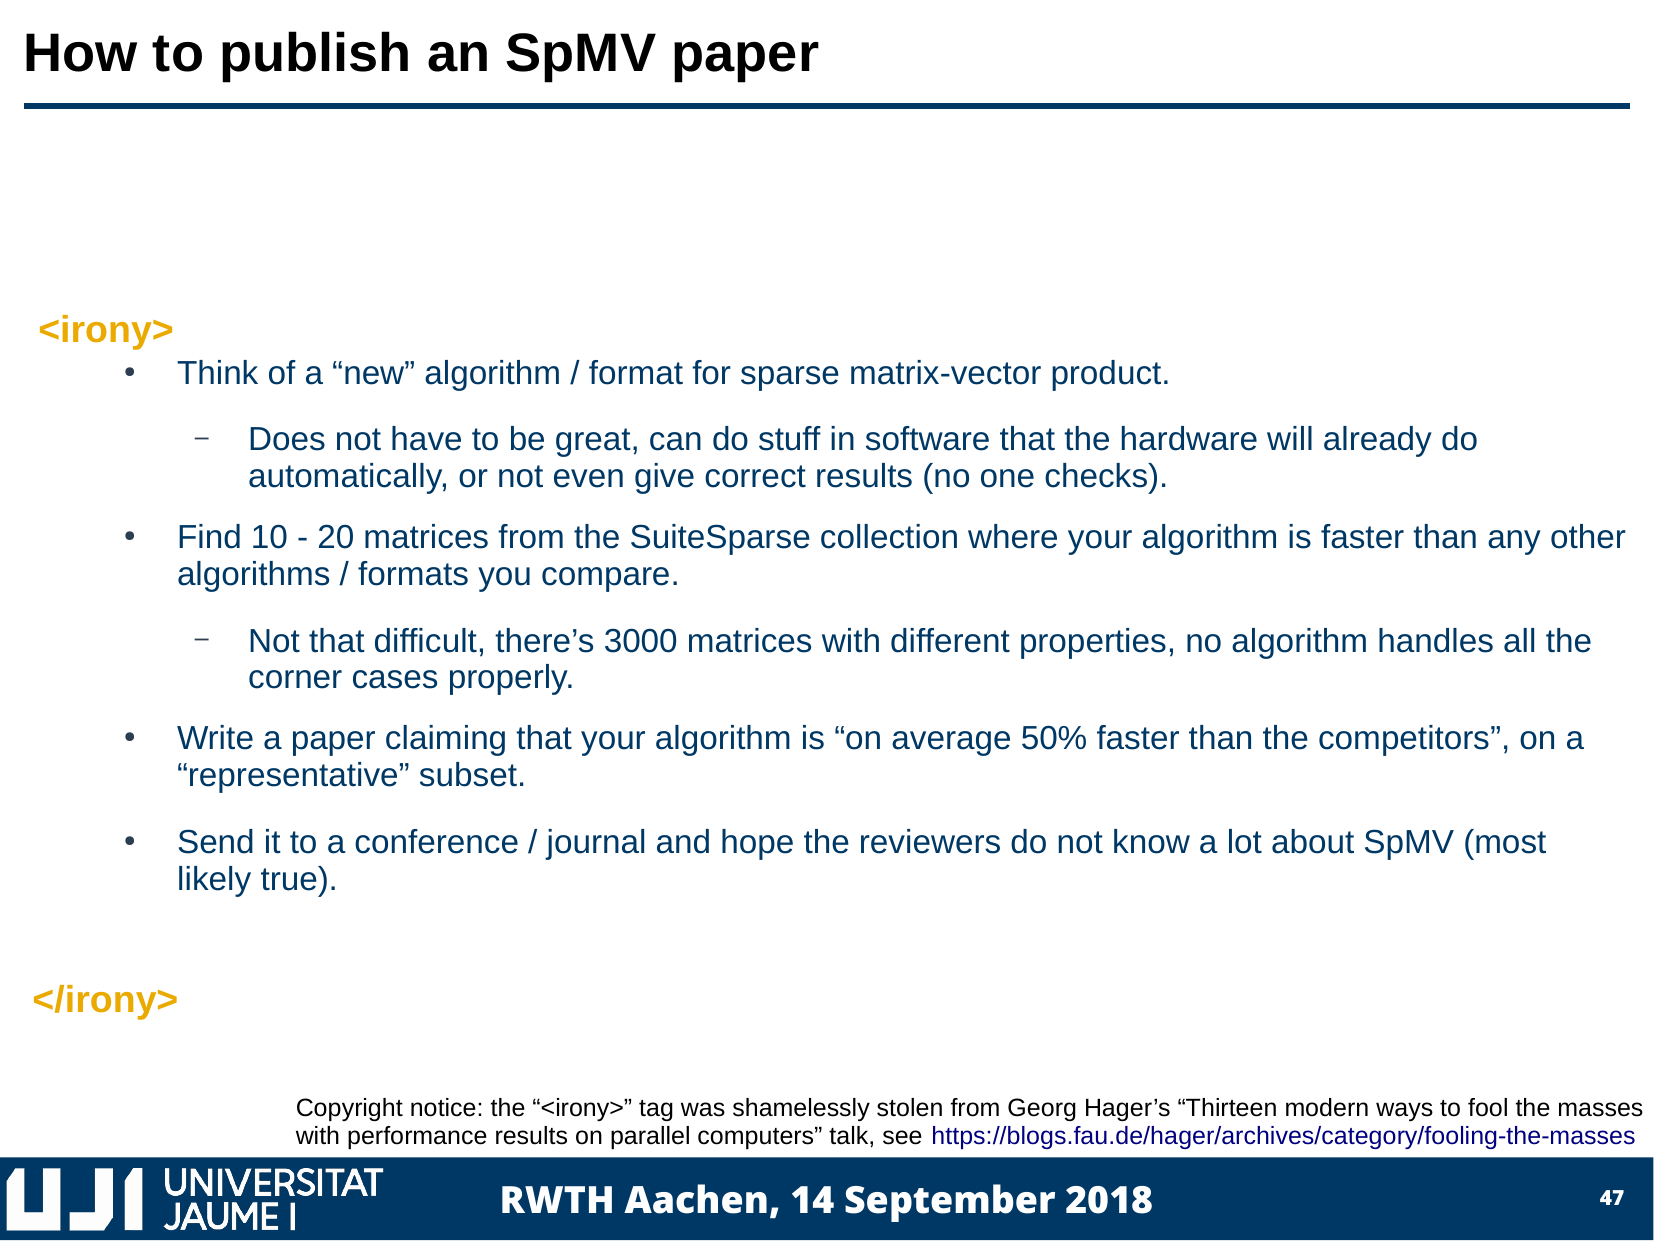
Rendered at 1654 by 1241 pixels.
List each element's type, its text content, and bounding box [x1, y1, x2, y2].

text_box </irony> [17, 970, 194, 1028]
list Think of a “new” algorithm / format for sparse matrix-vector product. Does not have to be great, can do stuff in software that the hardware will already do automatically, or not even give correct results (no one checks). Find 10 - 20 matrices from the SuiteSparse collection where your algorithm is faster than any other algorithms / formats you compare. Not that difficult, there’s 3000 matrices with different properties, no algorithm handles all the corner cases properly. Write a paper claiming that your algorithm is “on average 50% faster than the competitors”, on a “representative” subset. Send it to a conference / journal and hope the reviewers do not know a lot about SpMV (most likely true). [106, 354, 1630, 975]
title How to publish an SpMV paper [23, 0, 1630, 107]
text_box Copyright notice: the “<irony>” tag was shamelessly stolen from Georg Hager’s “Thirteen modern ways to fool the masses with performance results on parallel computers” talk, see https://blogs.fau.de/hager/archives/category/fooling-the-masses [281, 1086, 1654, 1158]
picture [0, 1158, 390, 1241]
text_box <irony> [23, 301, 190, 358]
